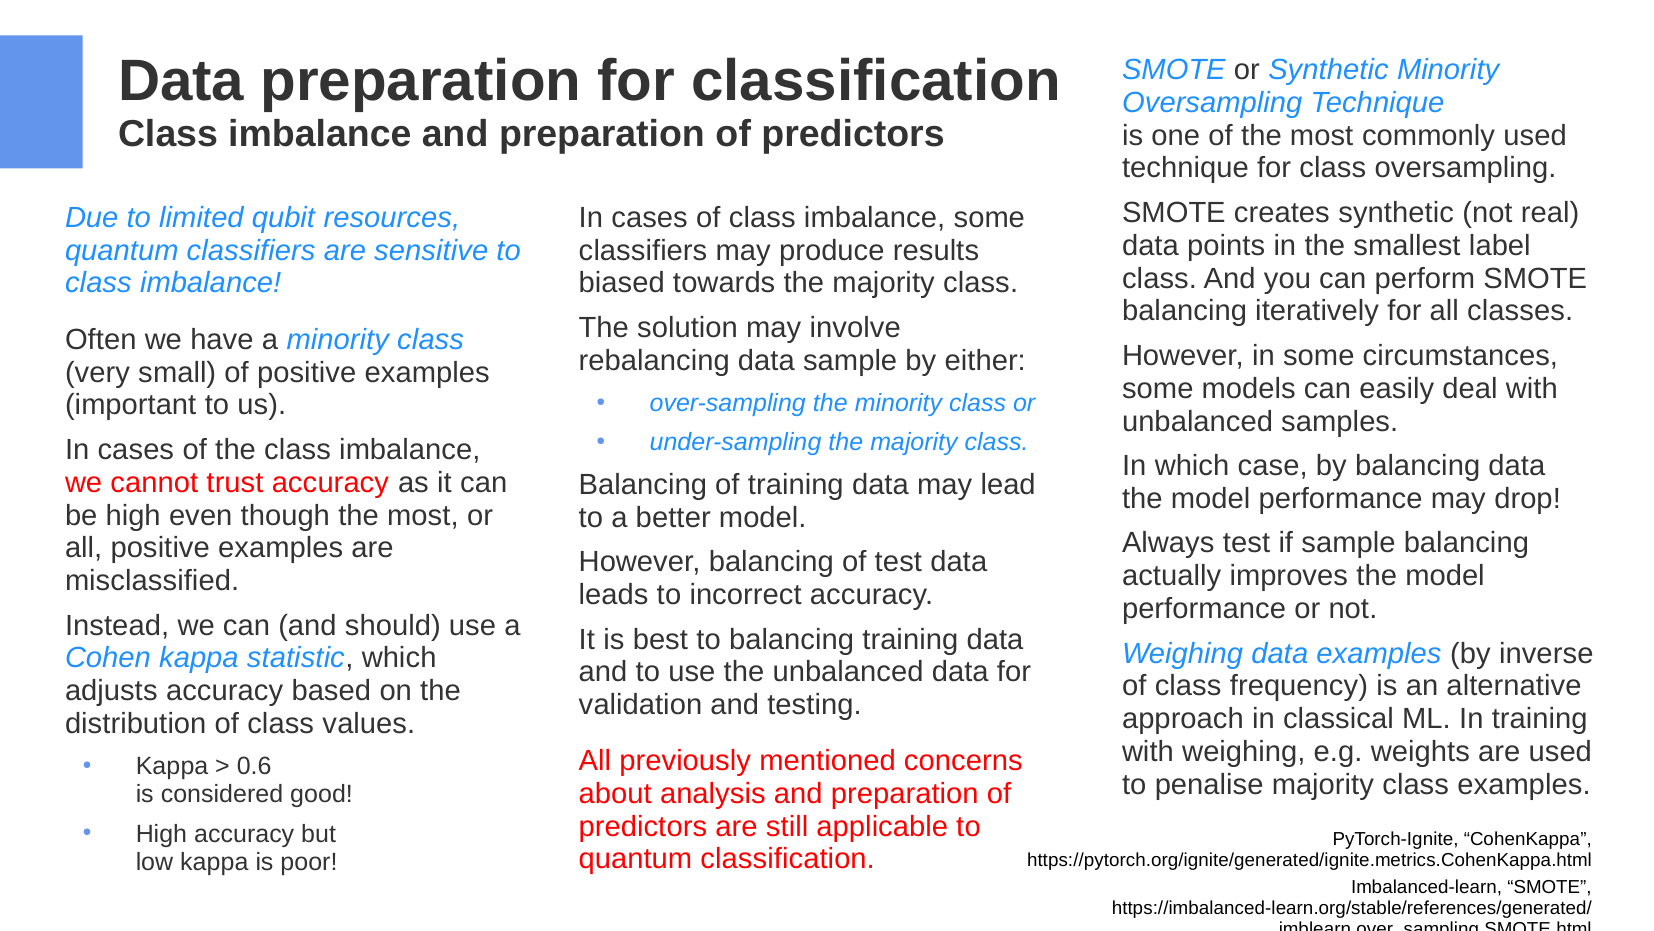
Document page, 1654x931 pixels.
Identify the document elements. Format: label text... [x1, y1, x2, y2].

list Due to limited qubit resources, quantum classifiers are sensitive to class imbalance! Often we have a minority class (very small) of positive examples (important to us). In cases of the class imbalance, we cannot trust accuracy as it can be high even though the most, or all, positive examples are misclassified. Instead, we can (and should) use a Cohen kappa statistic, which adjusts accuracy based on the distribution of class values. Kappa > 0.6 is considered good! High accuracy but low kappa is poor! [64, 200, 538, 786]
list All previously mentioned concerns about analysis and preparation of predictors are still applicable to quantum classification. [578, 744, 1052, 898]
text_box PyTorch-Ignite, “CohenKappa”, https://pytorch.org/ignite/generated/ignite.metrics.CohenKappa.html Imbalanced-learn, “SMOTE”, https://imbalanced-learn.org/stable/references/generated/imblearn.over_sampling.SMOTE.html [755, 820, 1607, 926]
title Data preparation for classification Class imbalance and preparation of predictors [118, 42, 1099, 160]
list In cases of class imbalance, some classifiers may produce results biased towards the majority class. The solution may involve rebalancing data sample by either: over-sampling the minority class or under-sampling the majority class. Balancing of training data may lead to a better model. However, balancing of test data leads to incorrect accuracy. It is best to balancing training data and to use the unbalanced data for validation and testing. [578, 200, 1052, 744]
list SMOTE or Synthetic Minority Oversampling Technique is one of the most commonly used technique for class oversampling. SMOTE creates synthetic (not real) data points in the smallest label class. And you can perform SMOTE balancing iteratively for all classes. However, in some circumstances, some models can easily deal with unbalanced samples. In which case, by balancing data the model performance may drop! Always test if sample balancing actually improves the model performance or not. Weighing data examples (by inverse of class frequency) is an alternative approach in classical ML. In training with weighing, e.g. weights are used to penalise majority class examples. [1122, 53, 1595, 820]
